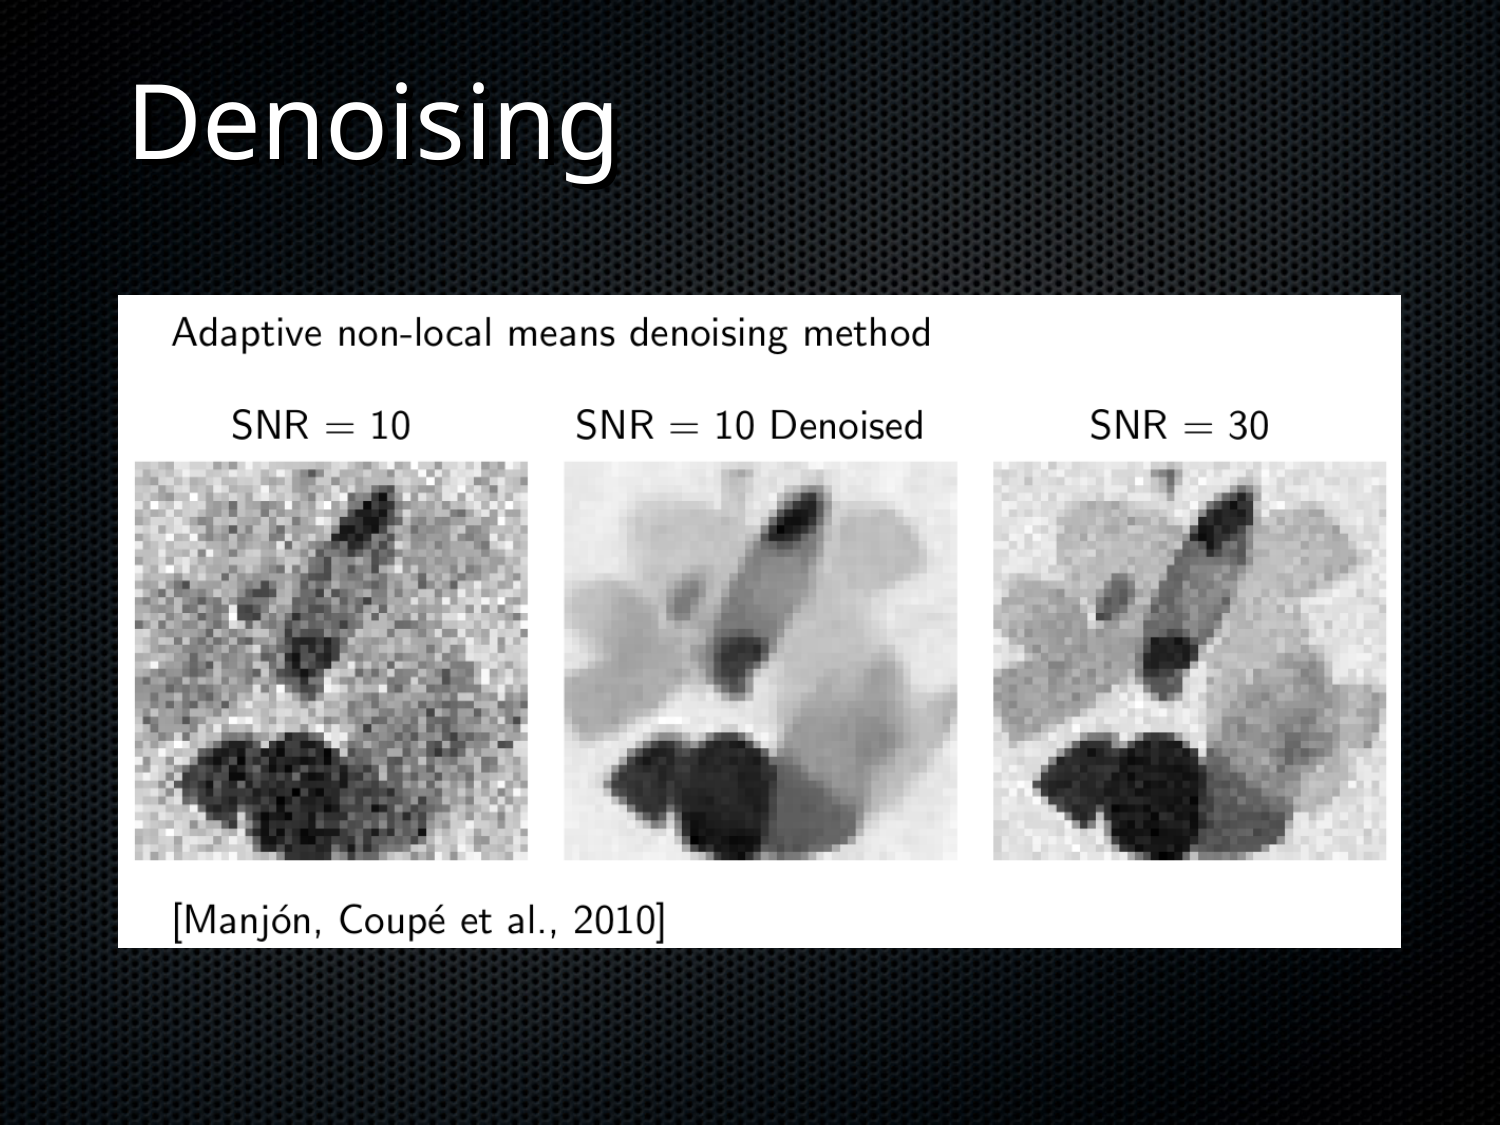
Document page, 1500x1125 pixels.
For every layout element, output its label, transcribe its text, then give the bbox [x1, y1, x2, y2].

title Denoising [118, 47, 1423, 189]
picture [0, 0, 1500, 1125]
